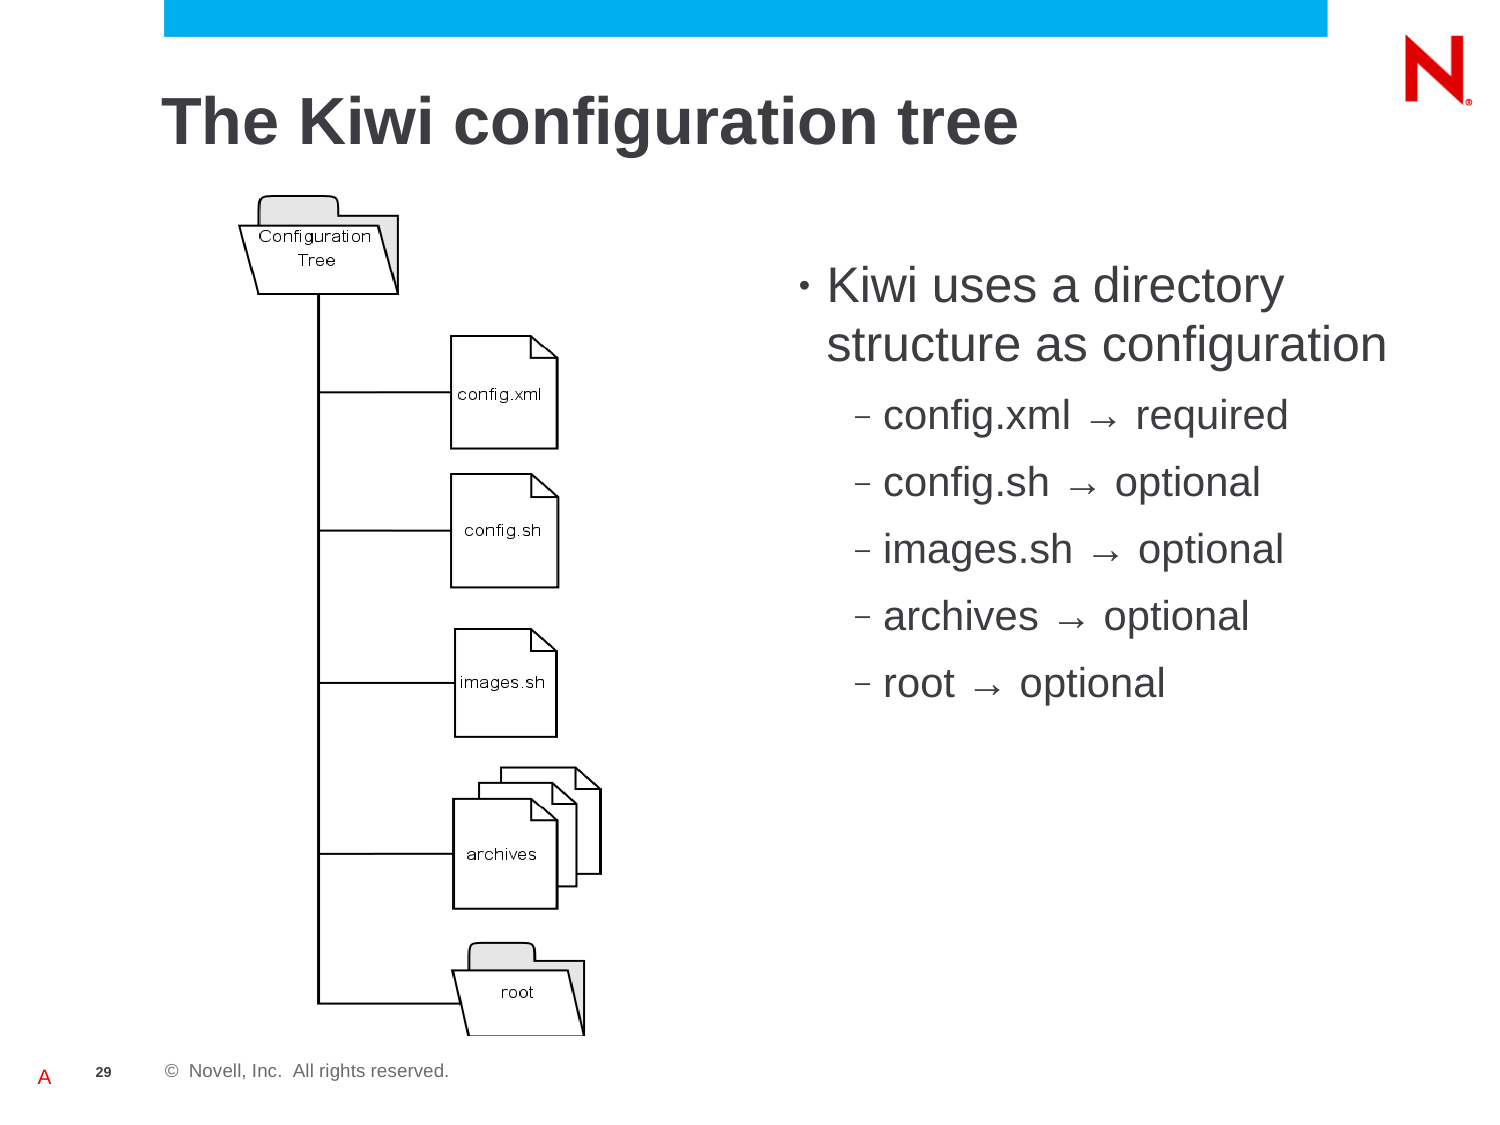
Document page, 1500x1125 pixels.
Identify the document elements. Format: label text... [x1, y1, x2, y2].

text_box A [37, 1066, 52, 1090]
title The Kiwi configuration tree [161, 41, 1383, 205]
picture [1403, 32, 1473, 107]
list Kiwi uses a directory structure as configuration config.xml → required config.sh → optional images.sh → optional archives → optional root → optional [798, 254, 1404, 986]
picture [238, 195, 602, 1036]
